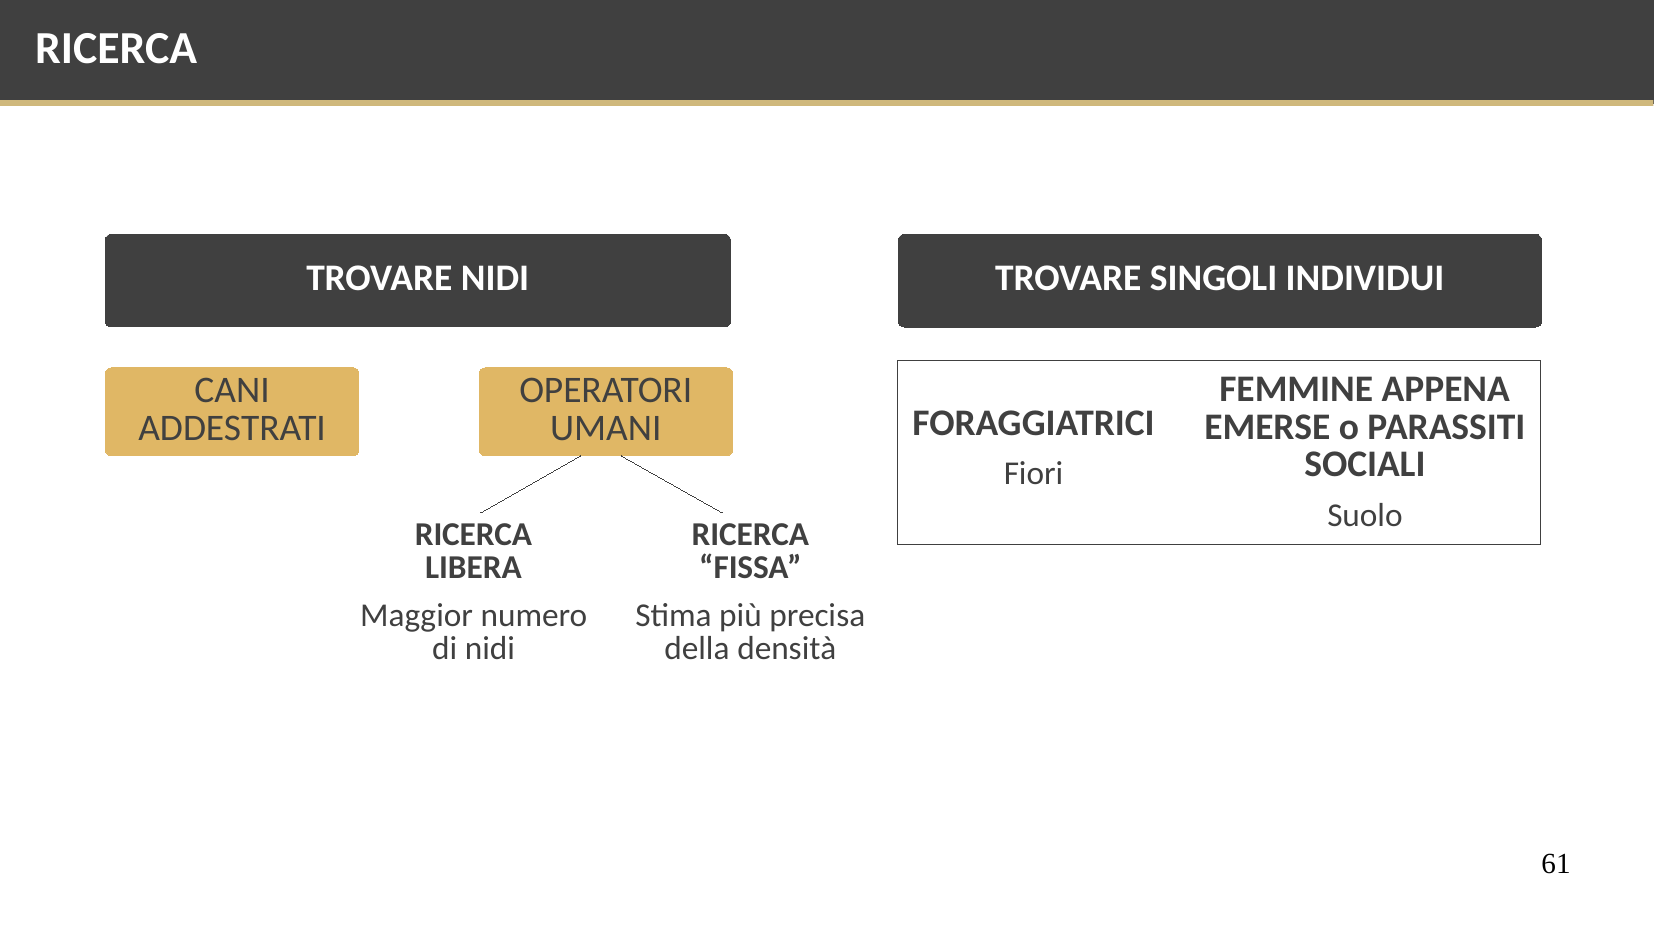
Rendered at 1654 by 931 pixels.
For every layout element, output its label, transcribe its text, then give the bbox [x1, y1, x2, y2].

text_box CANI ADDESTRATI [105, 367, 359, 456]
text_box FEMMINE APPENA EMERSE o PARASSITI SOCIALI Suolo [1188, 365, 1540, 542]
text_box RICERCA LIBERA Maggior numero di nidi [341, 512, 606, 676]
text_box TROVARE SINGOLI INDIVIDUI [898, 234, 1542, 328]
text_box FORAGGIATRICI Fiori [898, 399, 1170, 501]
text_box RICERCA [0, 0, 1654, 100]
text_box RICERCA “FISSA” Stima più precisa della densità [618, 512, 883, 676]
text_box OPERATORI UMANI [479, 367, 733, 456]
text_box TROVARE NIDI [105, 234, 731, 327]
